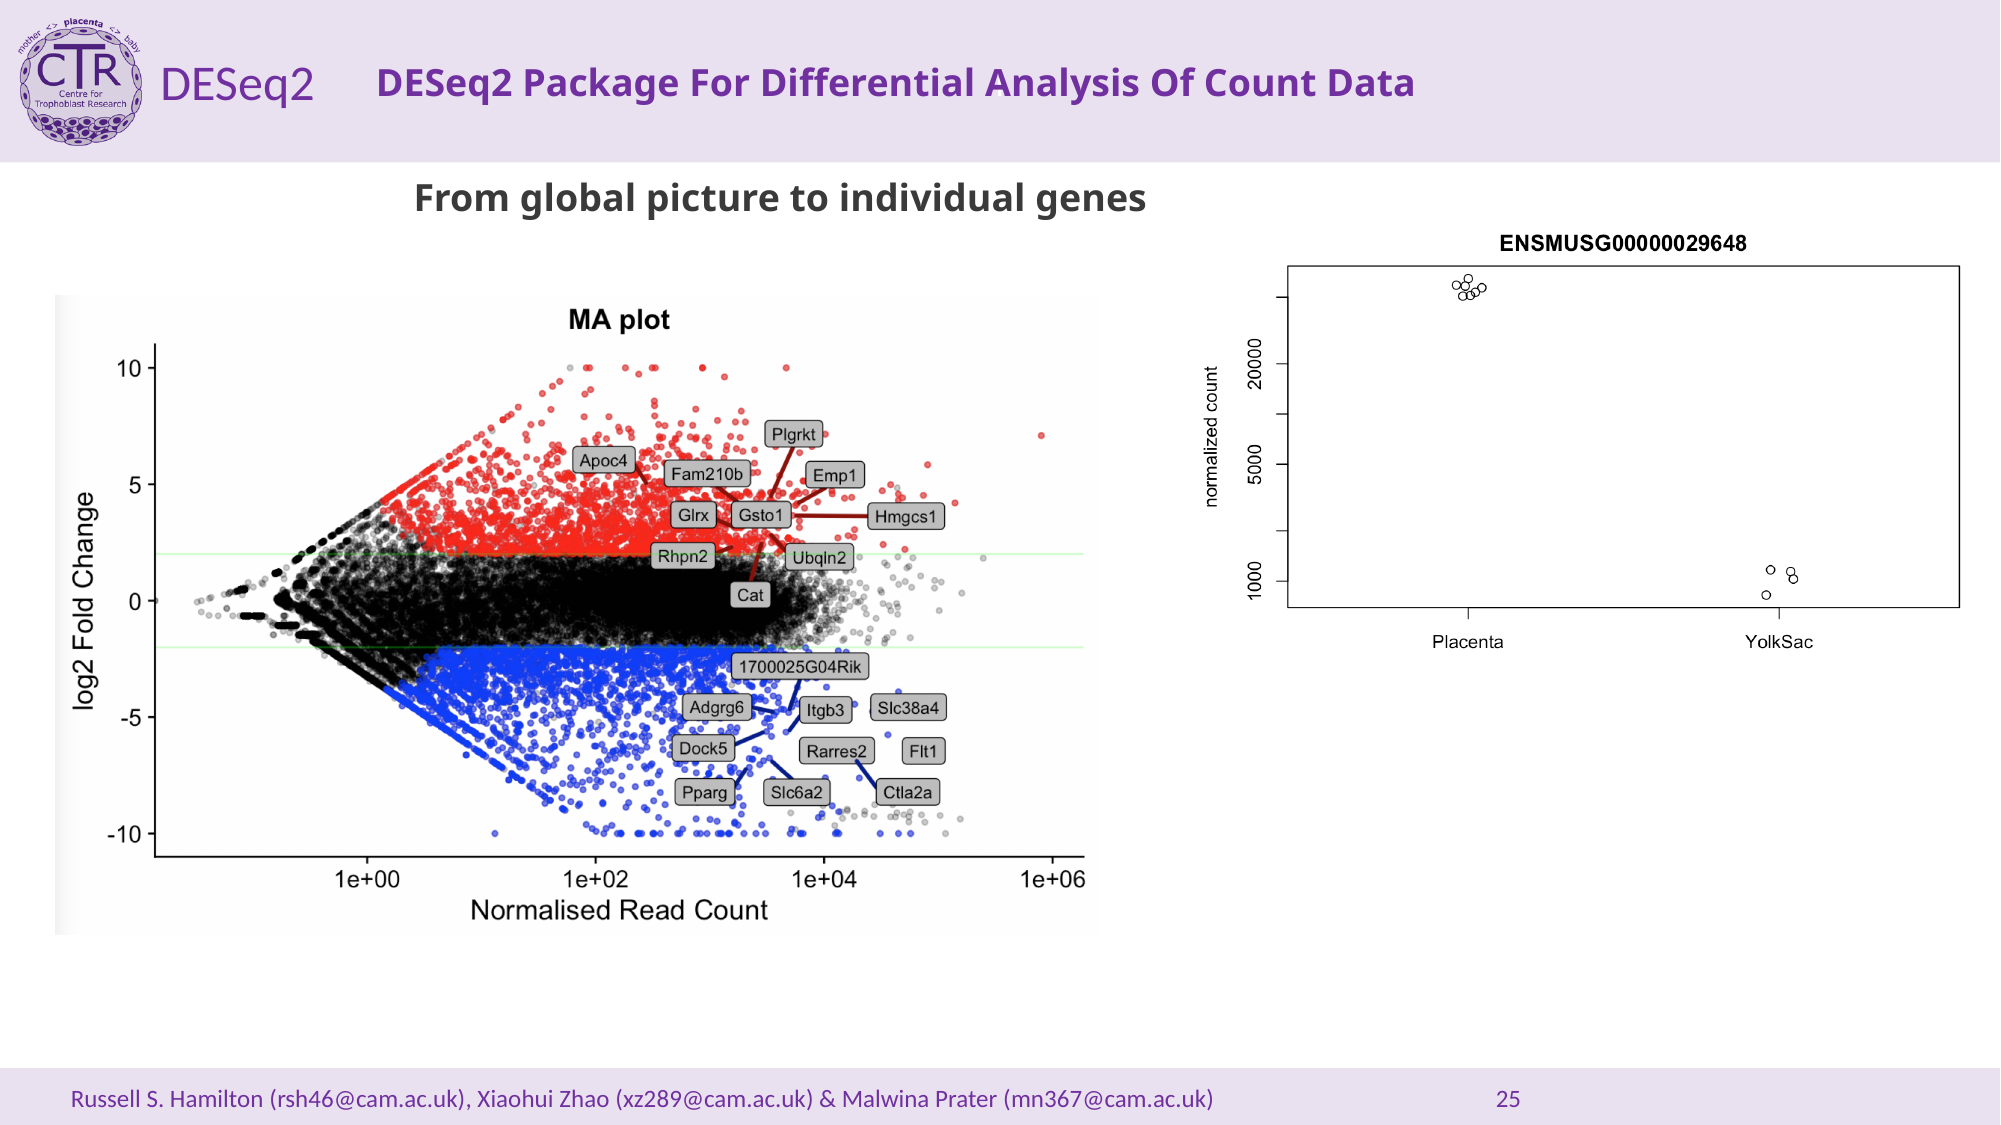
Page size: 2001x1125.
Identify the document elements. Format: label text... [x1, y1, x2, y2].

text_box DESeq2 [145, 43, 332, 119]
text_box From global picture to individual genes [398, 167, 1163, 227]
text_box Russell S. Hamilton (rsh46@cam.ac.uk), Xiaohui Zhao (xz289@cam.ac.uk) & Malwina Prater (mn367@cam.ac.uk) 25 [56, 1075, 1910, 1120]
text_box i [0, 0, 2000, 162]
picture [55, 295, 1101, 935]
picture [1200, 222, 1978, 663]
text_box [0, 1068, 2000, 1125]
text_box DESeq2 Package For Differential Analysis Of Count Data [361, 52, 1432, 112]
